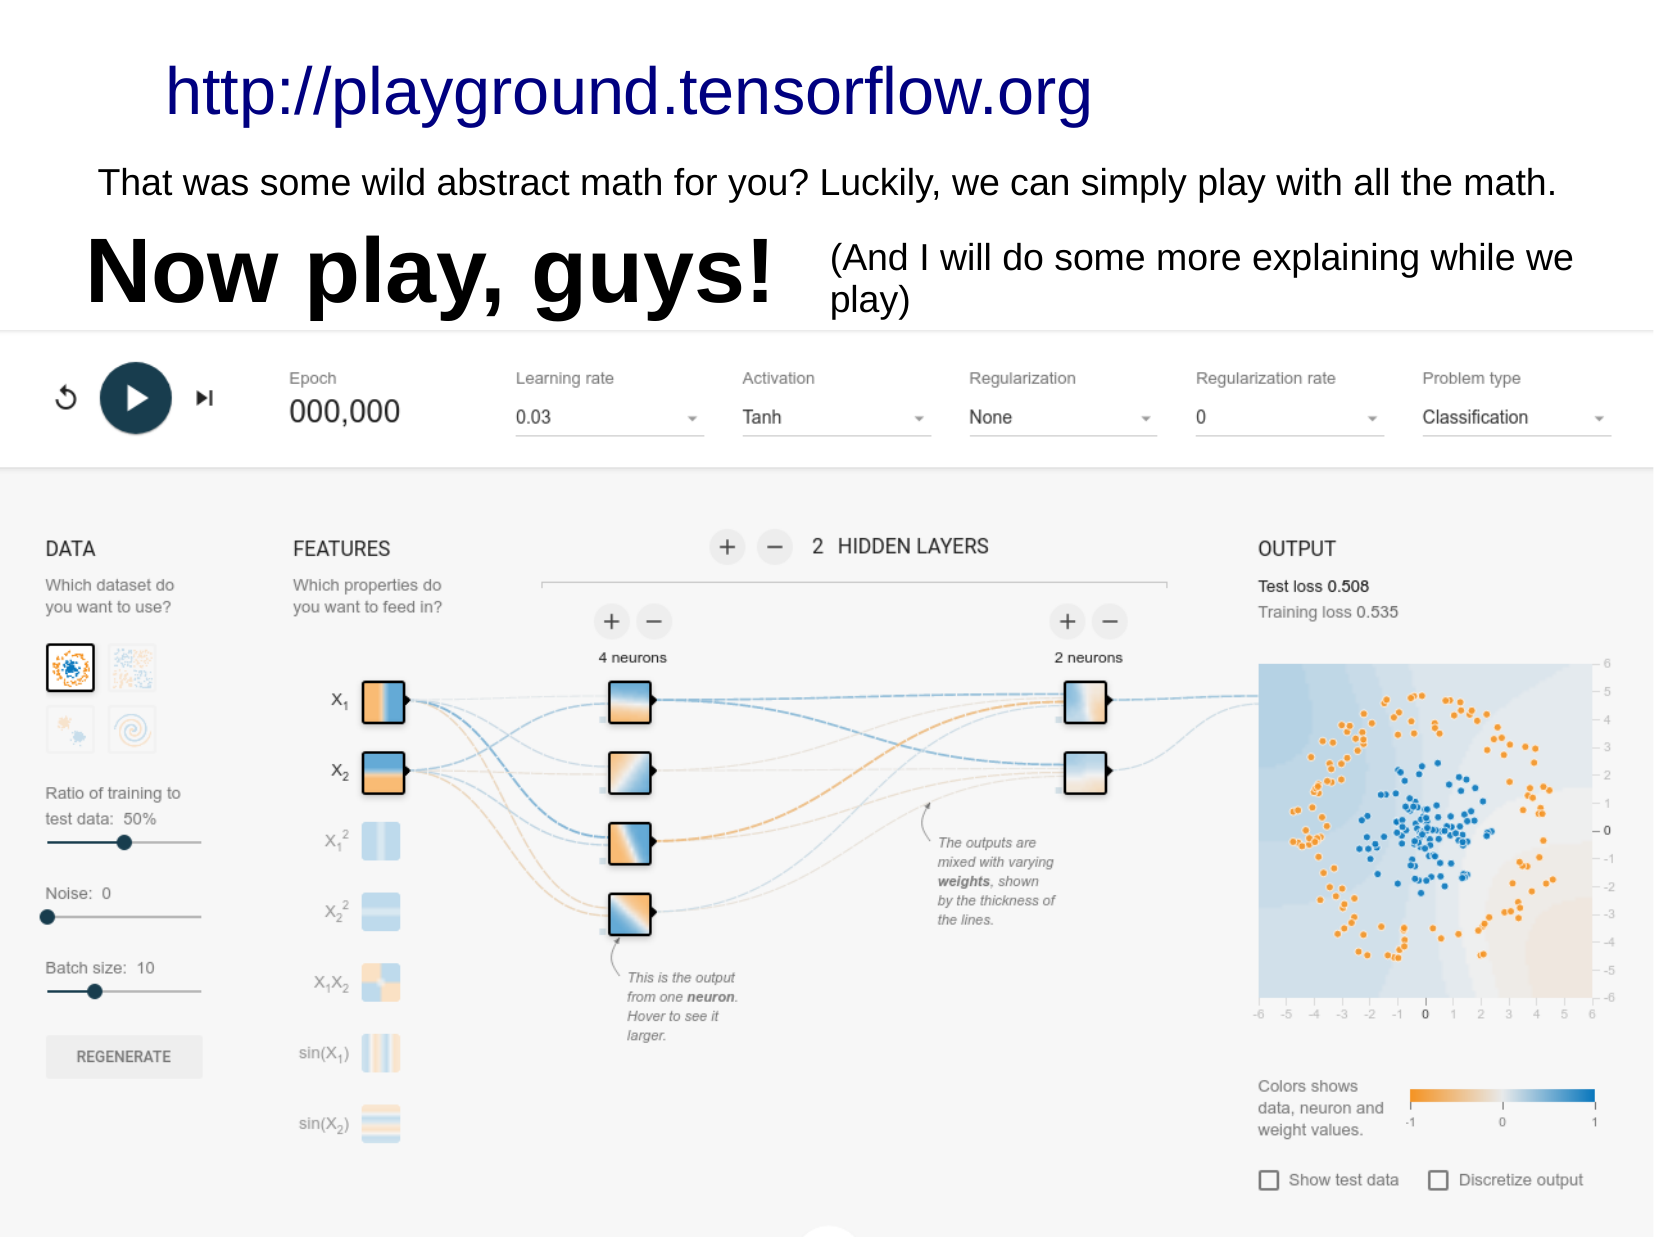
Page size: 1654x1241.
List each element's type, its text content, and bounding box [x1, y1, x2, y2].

list http://playground.tensorflow.org [94, 53, 1583, 153]
text_box (And I will do some more explaining while we play) [814, 228, 1607, 328]
picture [0, 330, 1654, 1237]
text_box Now play, guys! [70, 212, 1241, 330]
text_box That was some wild abstract math for you? Luckily, we can simply play with all the math. [82, 153, 1619, 253]
